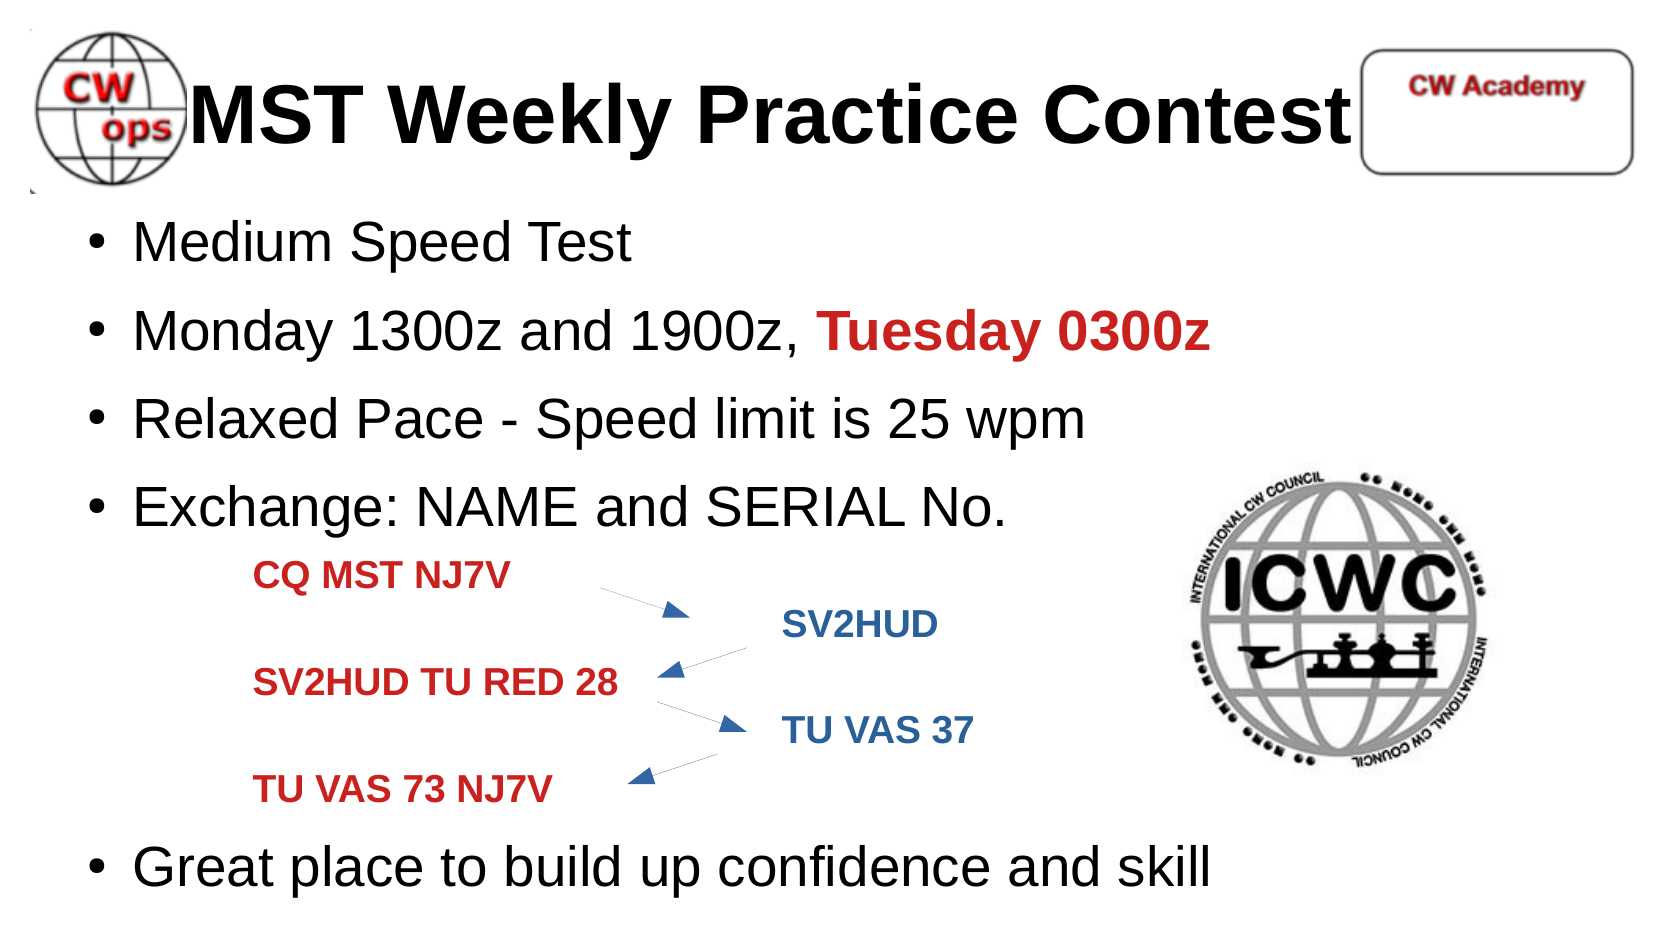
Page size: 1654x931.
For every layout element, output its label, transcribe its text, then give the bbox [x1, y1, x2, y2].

list Medium Speed Test Monday 1300z and 1900z, Tuesday 0300z Relaxed Pace - Speed limit is 25 wpm Exchange: NAME and SERIAL No. CQ MST NJ7V SV2HUD SV2HUD TU RED 28 TU VAS 37 TU VAS 73 NJ7V Great place to build up confidence and skill [71, 210, 1561, 901]
picture [30, 29, 187, 37]
picture [1182, 462, 1501, 781]
title MST Weekly Practice Contest [26, 37, 1516, 193]
picture [1516, 37, 1640, 186]
